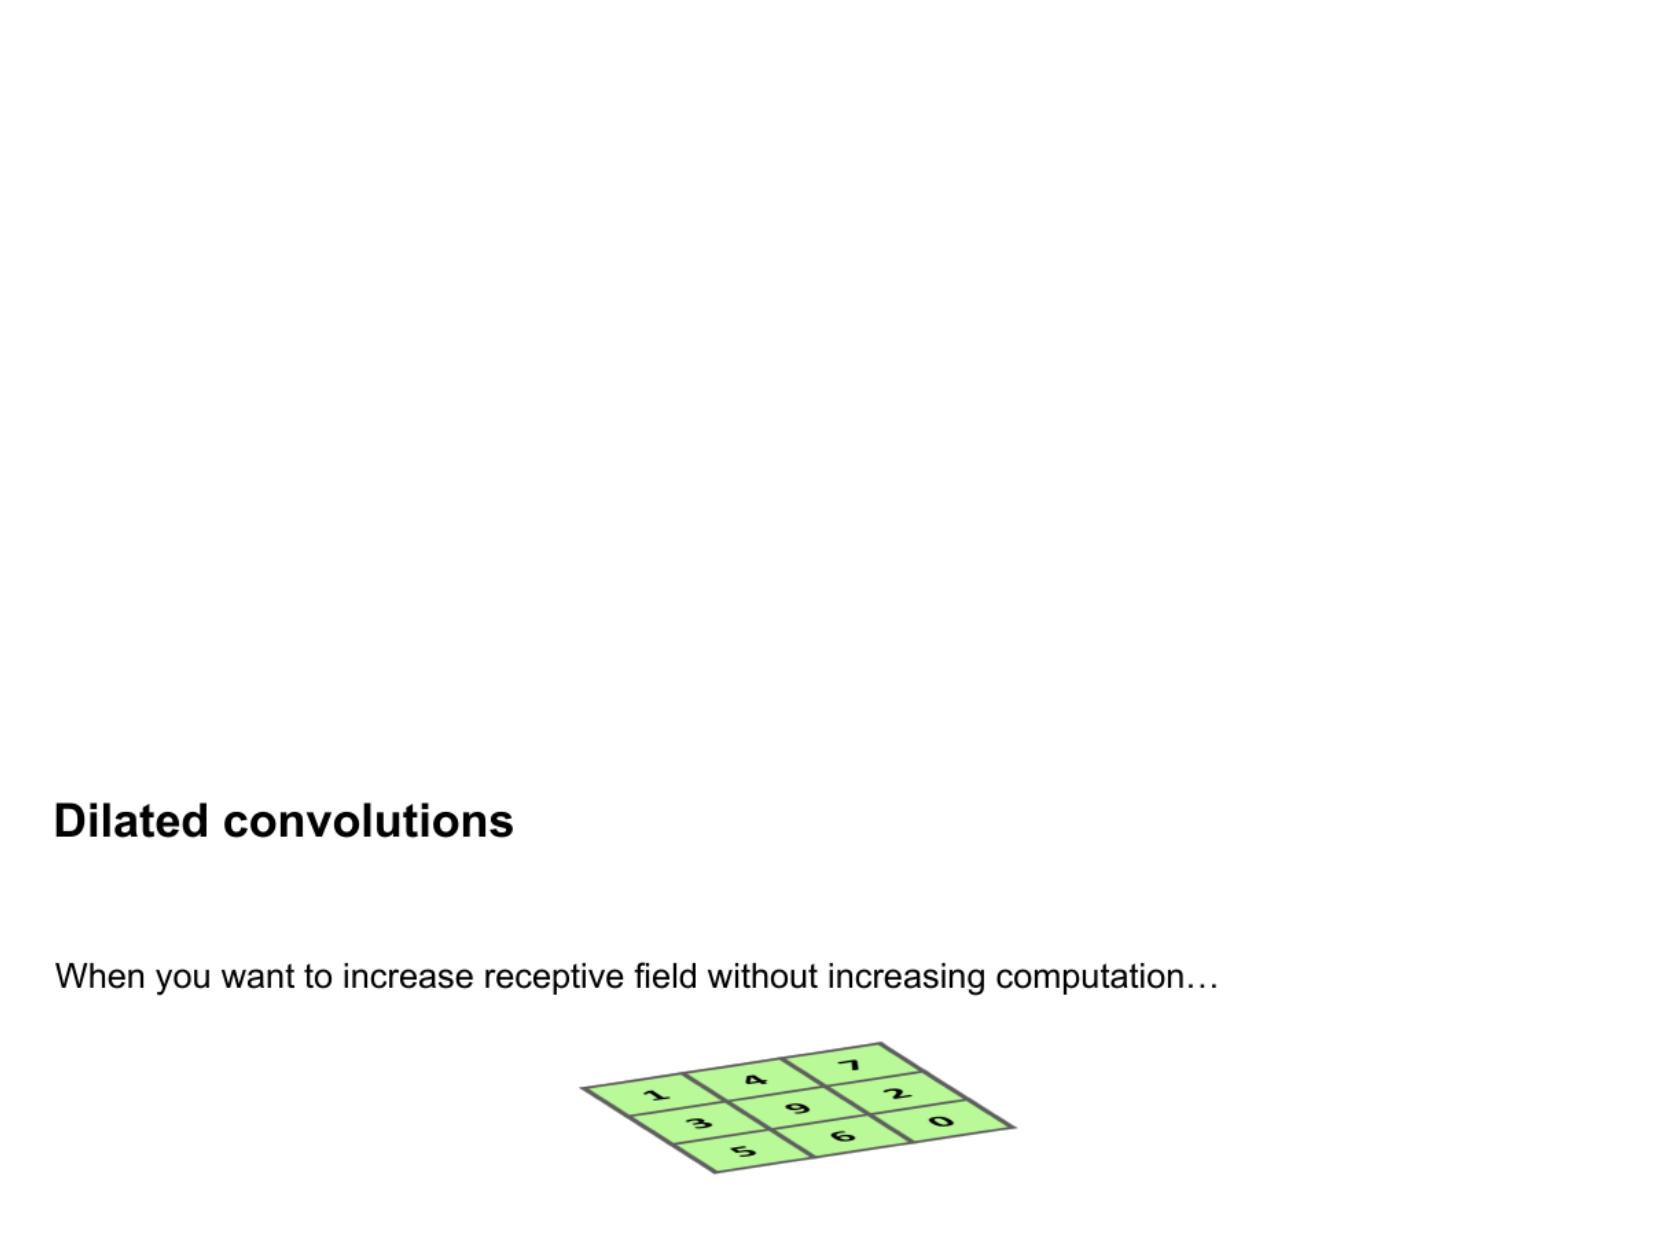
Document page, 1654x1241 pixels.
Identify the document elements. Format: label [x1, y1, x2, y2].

picture [2, 753, 1654, 1241]
